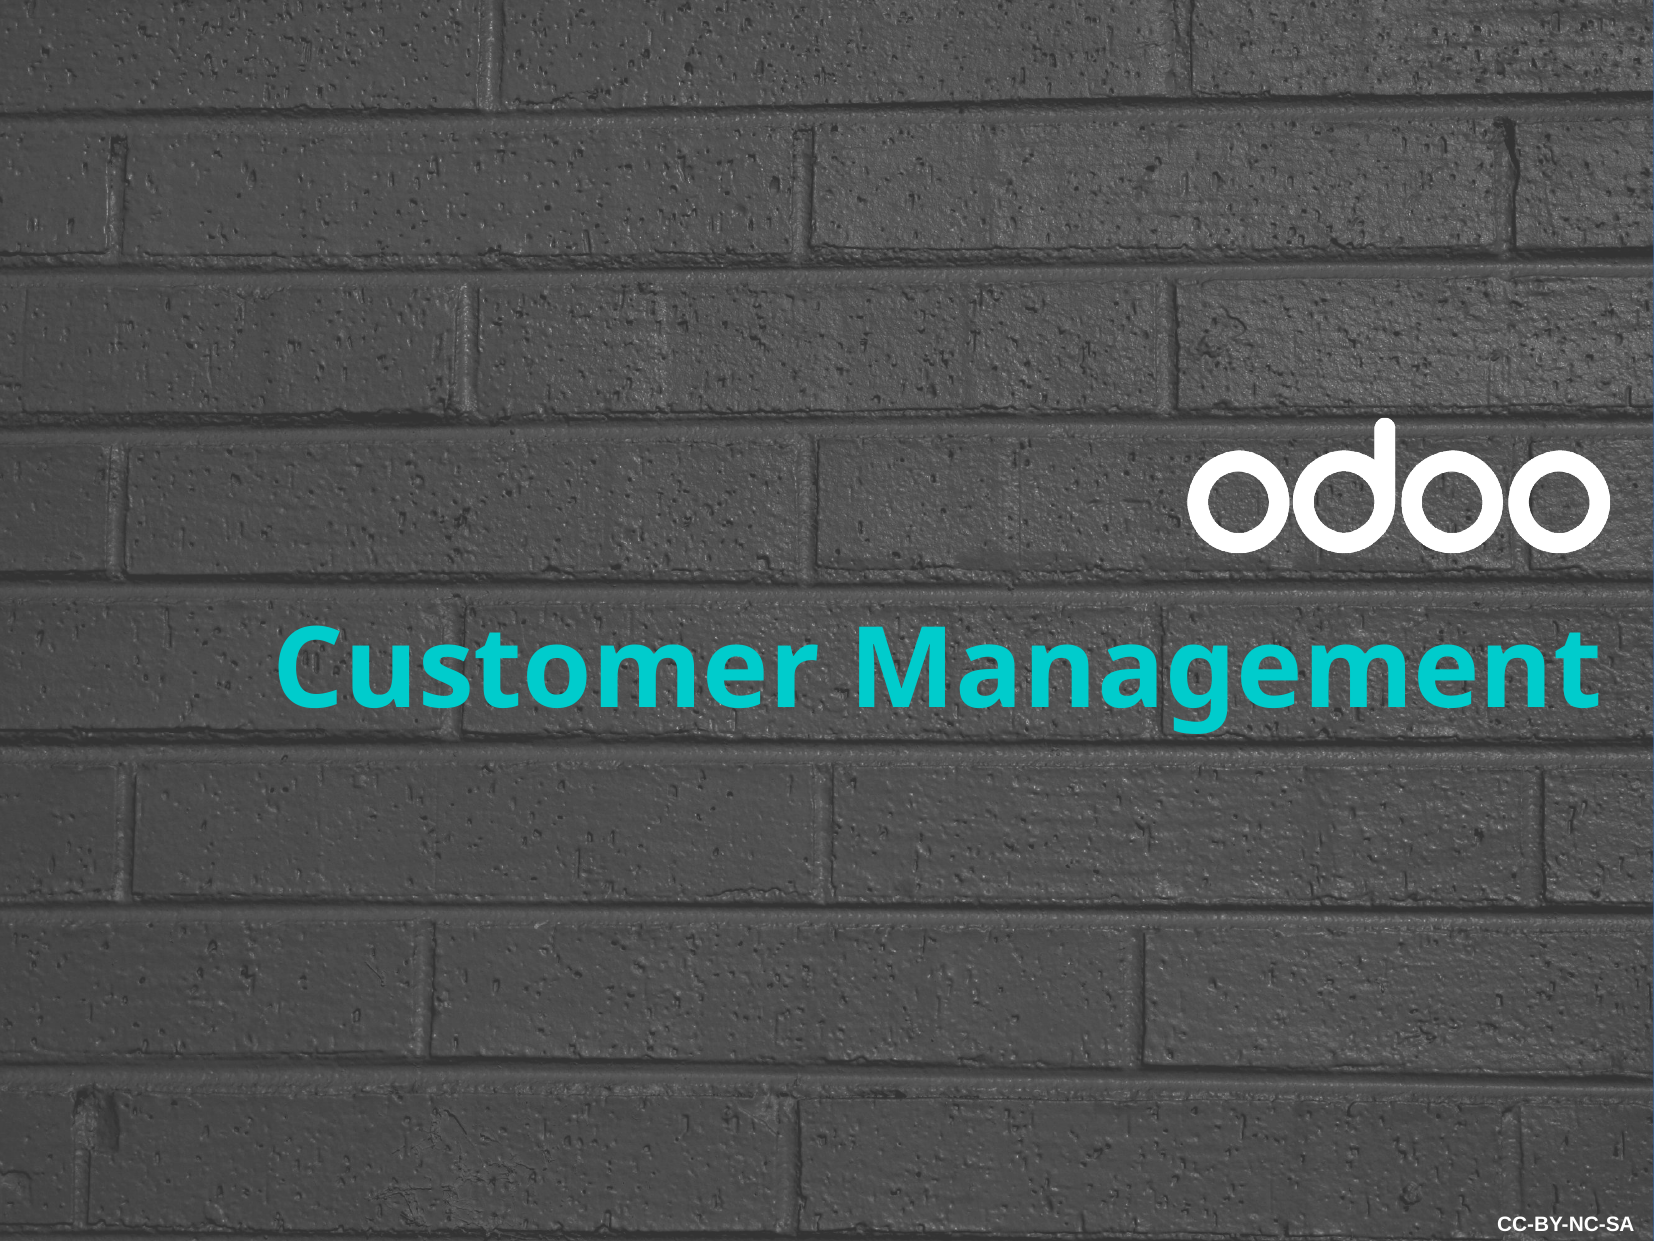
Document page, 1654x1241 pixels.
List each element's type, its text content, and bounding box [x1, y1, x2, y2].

text_box CC-BY-NC-SA [1482, 1204, 1654, 1241]
text_box Customer Management [0, 580, 1619, 892]
picture [0, 0, 1654, 1241]
